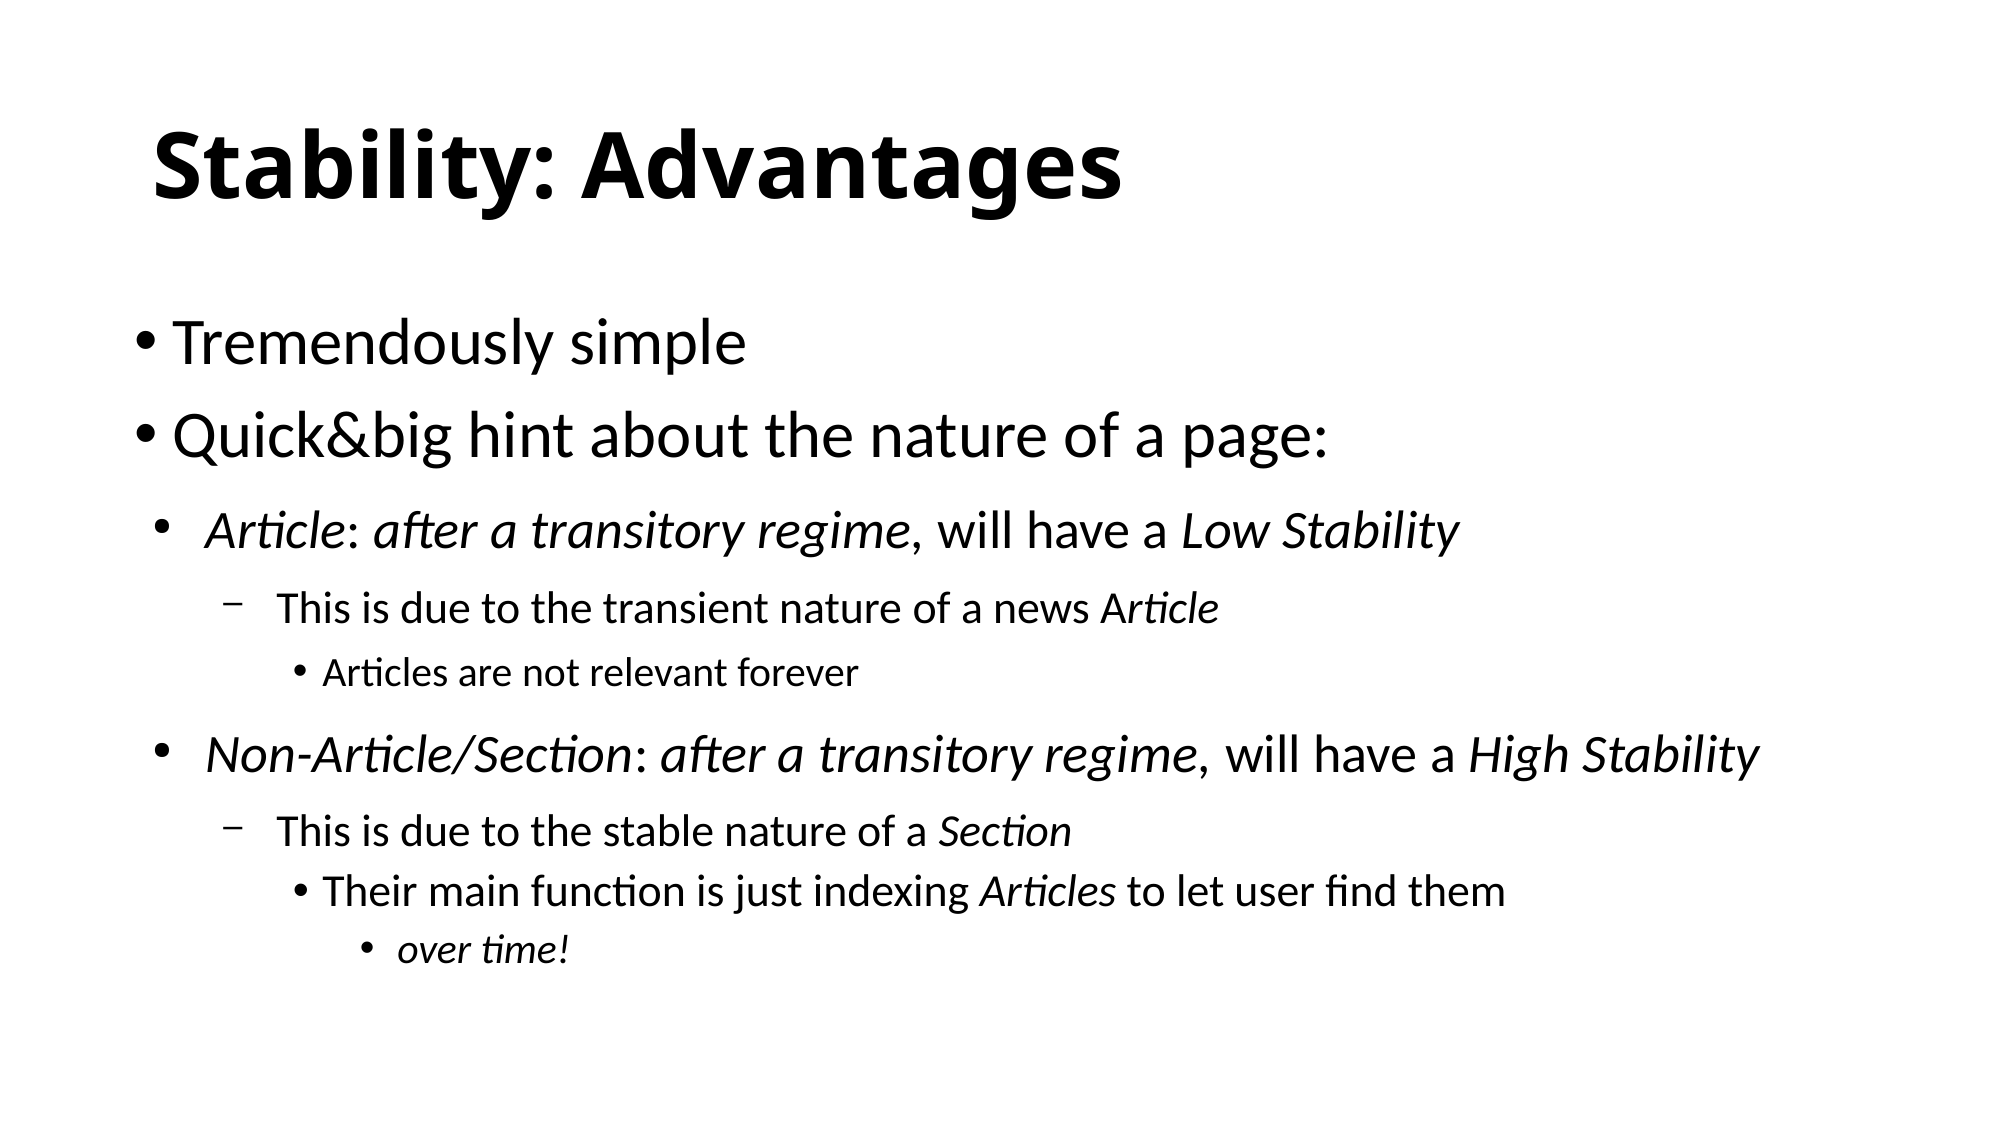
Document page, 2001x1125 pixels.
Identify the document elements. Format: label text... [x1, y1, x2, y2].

title Stability: Advantages [137, 59, 1863, 278]
list Tremendously simple Quick&big hint about the nature of a page: Article: after a transitory regime, will have a Low Stability This is due to the transient nature of a news Article Articles are not relevant forever Non-Article/Section: after a transitory regime, will have a High Stability This is due to the stable nature of a Section Their main function is just indexing Articles to let user find them over time! [119, 299, 1845, 1014]
